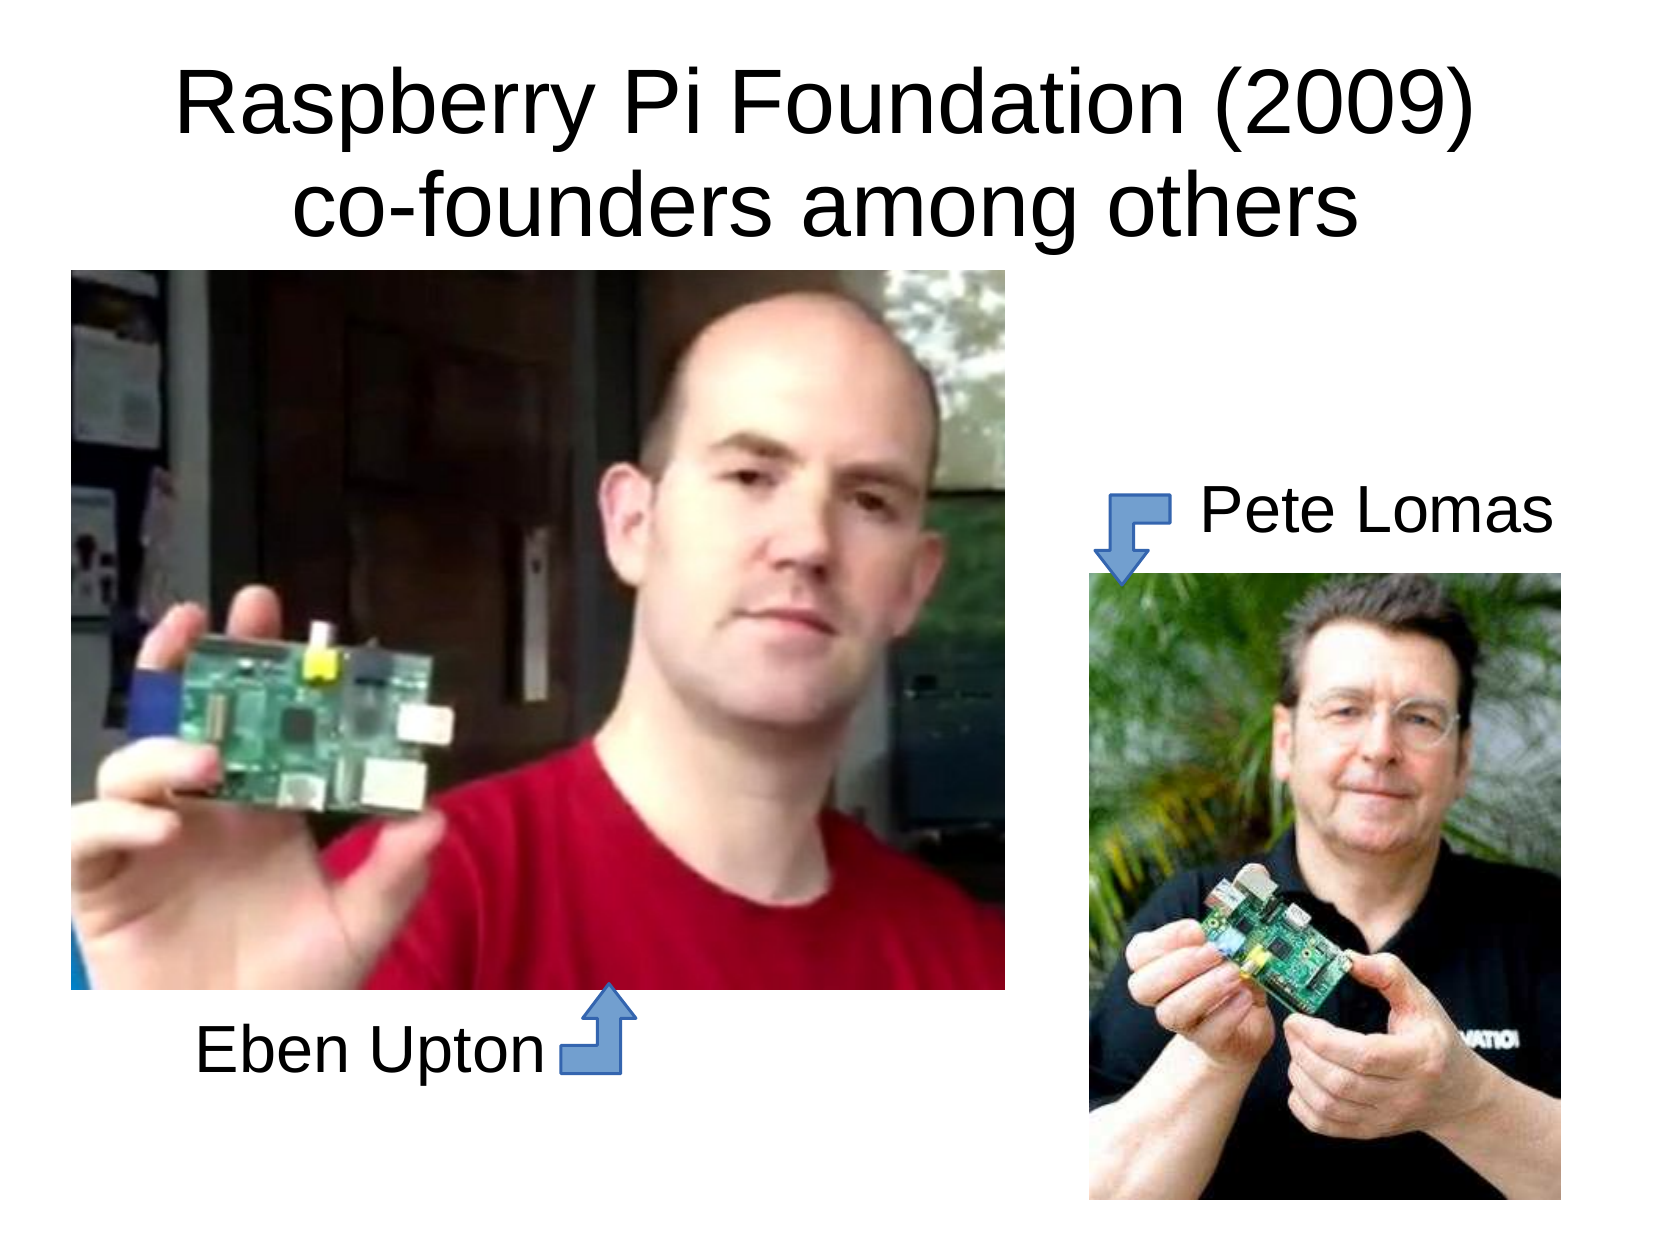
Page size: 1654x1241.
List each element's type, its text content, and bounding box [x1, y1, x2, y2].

text_box [560, 983, 636, 1074]
picture [1089, 573, 1561, 1201]
title Raspberry Pi Foundation (2009) co-founders among others [82, 49, 1571, 257]
picture [71, 270, 1006, 990]
text_box Eben Upton [180, 1004, 563, 1095]
text_box Pete Lomas [1185, 465, 1591, 555]
text_box [1094, 495, 1171, 586]
